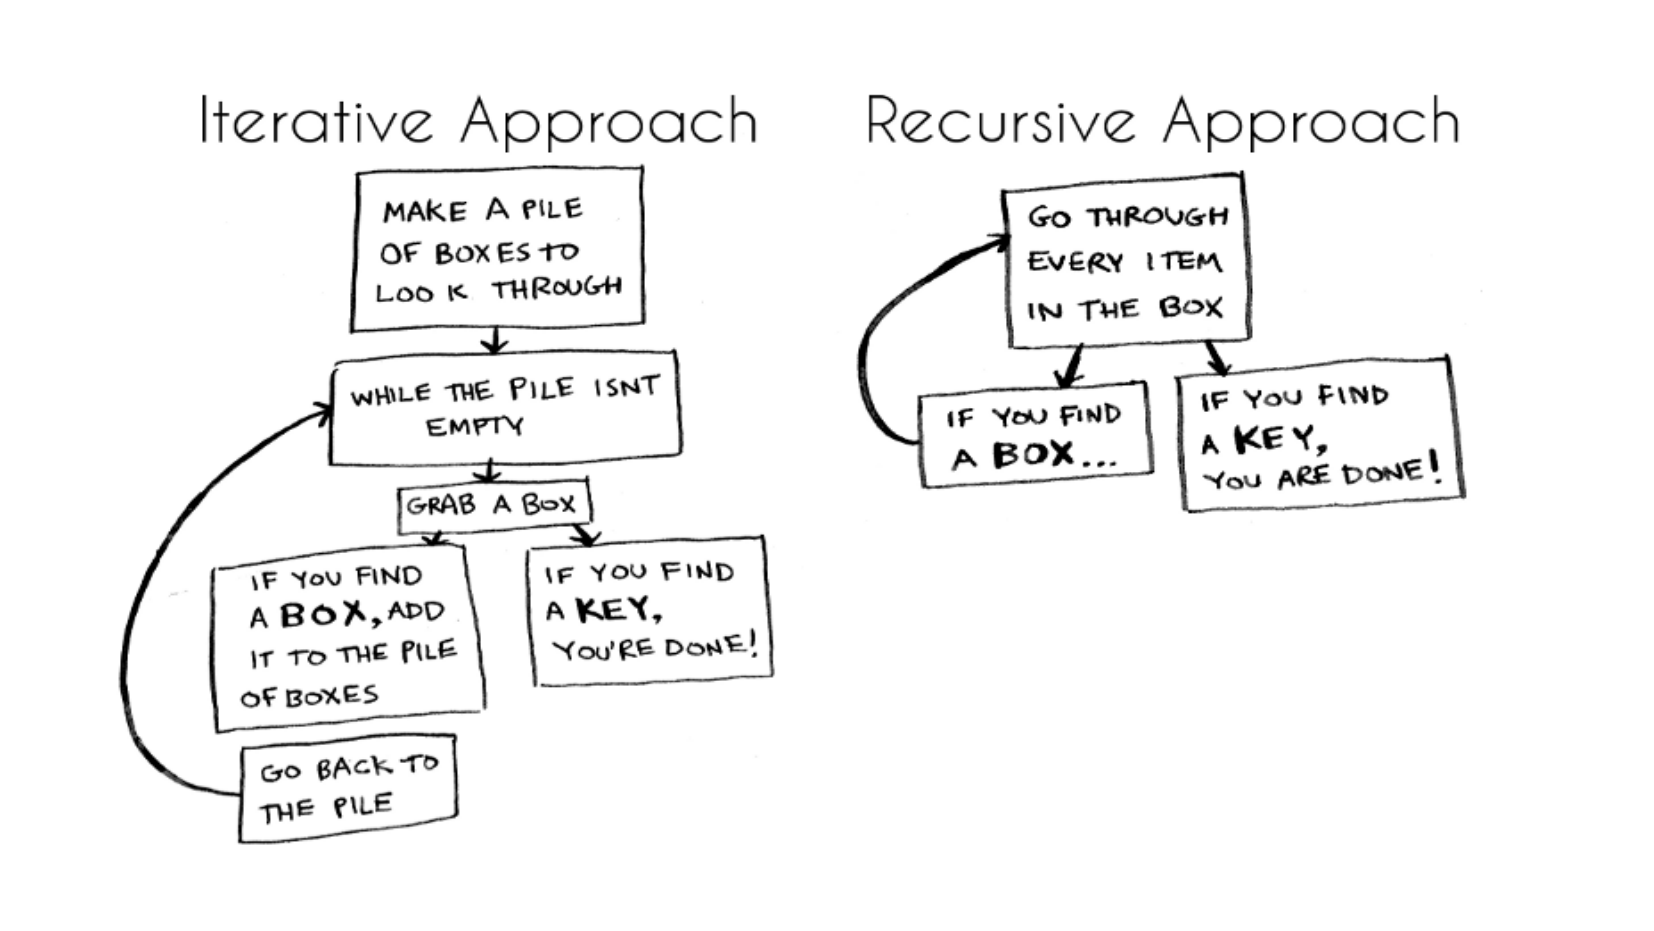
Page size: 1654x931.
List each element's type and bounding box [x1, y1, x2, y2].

picture [112, 56, 1538, 863]
